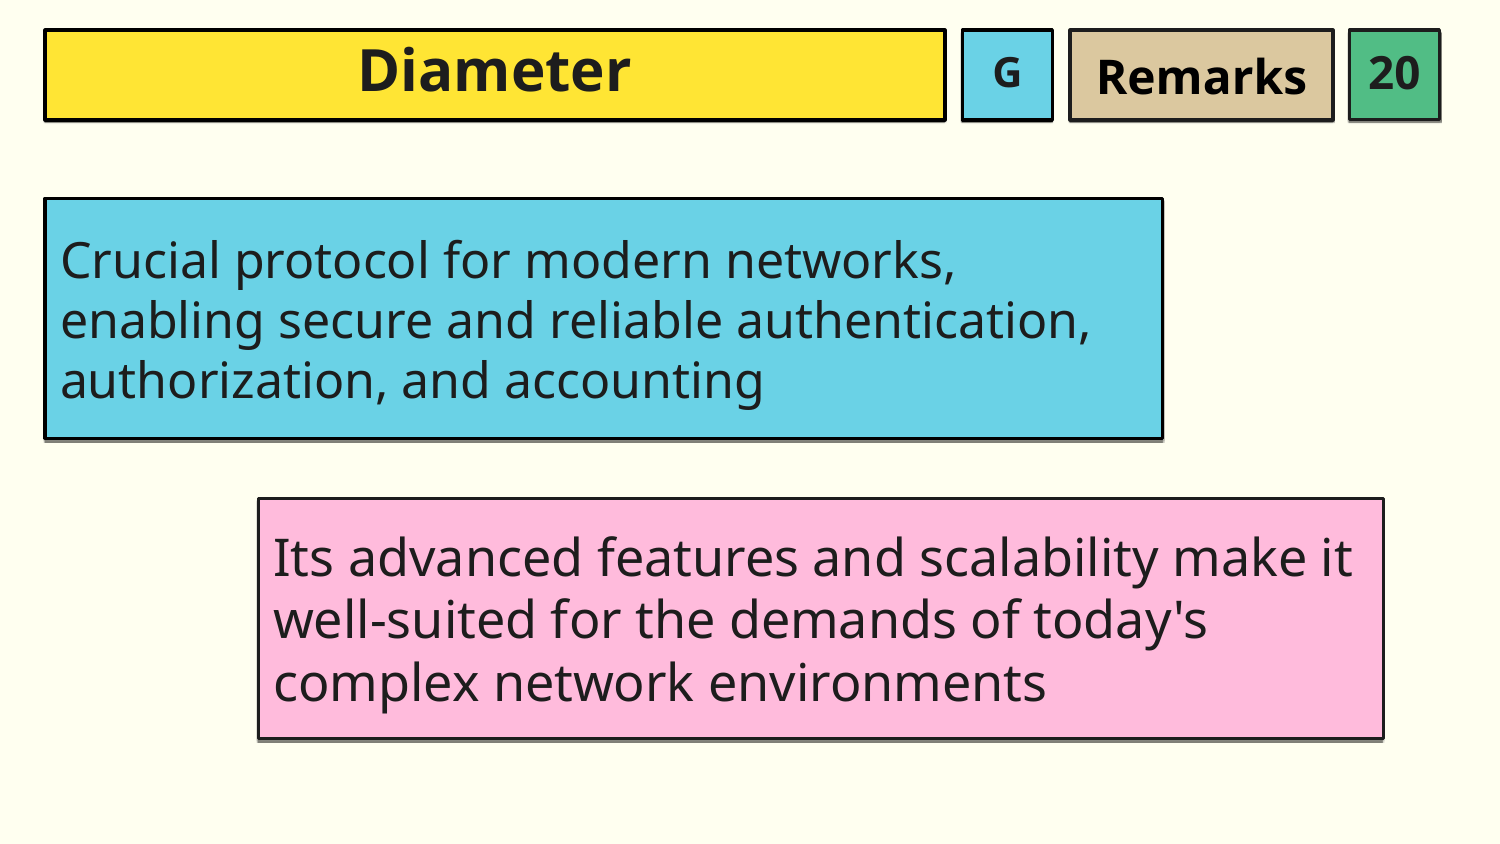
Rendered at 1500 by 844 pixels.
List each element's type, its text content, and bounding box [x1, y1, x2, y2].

title Diameter [45, 30, 945, 120]
list Crucial protocol for modern networks, enabling secure and reliable authentication, authorization, and accounting [45, 198, 1163, 439]
list Its advanced features and scalability make it well-suited for the demands of today's complex network environments [258, 498, 1384, 739]
title Remarks [1070, 30, 1334, 120]
title G [962, 30, 1053, 120]
